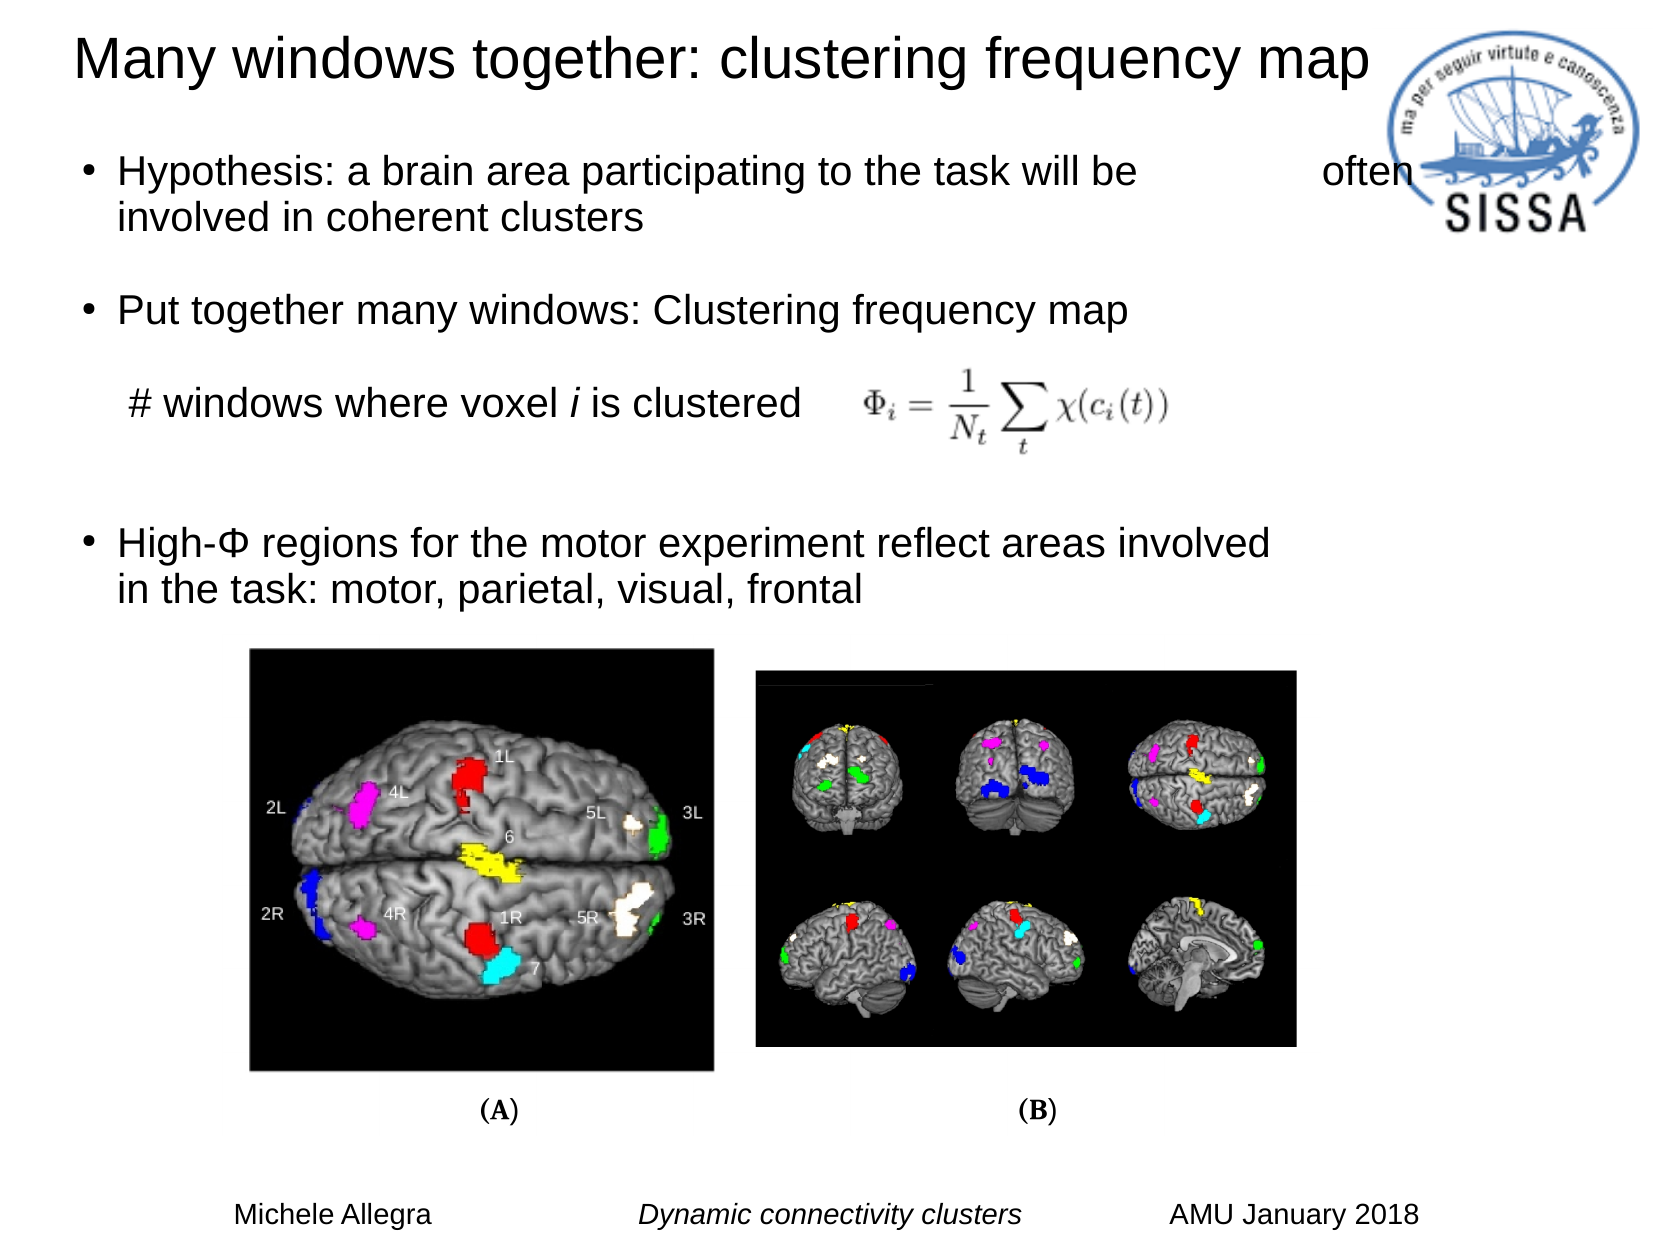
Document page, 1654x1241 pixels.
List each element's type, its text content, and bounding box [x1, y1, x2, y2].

text_box Hypothesis: a brain area participating to the task will be often involved in coherent clusters Put together many windows: Clustering frequency map # windows where voxel i is clustered High-Φ regions for the motor experiment reflect areas involved in the task: motor, parietal, visual, frontal [66, 79, 1432, 1240]
picture [222, 634, 1321, 1136]
picture [1372, 27, 1654, 238]
picture [827, 345, 1208, 479]
title Michele Allegra Dynamic connectivity clusters AMU January 2018 [82, 1177, 1572, 1241]
title Many windows together: clustering frequency map [47, 0, 1400, 162]
